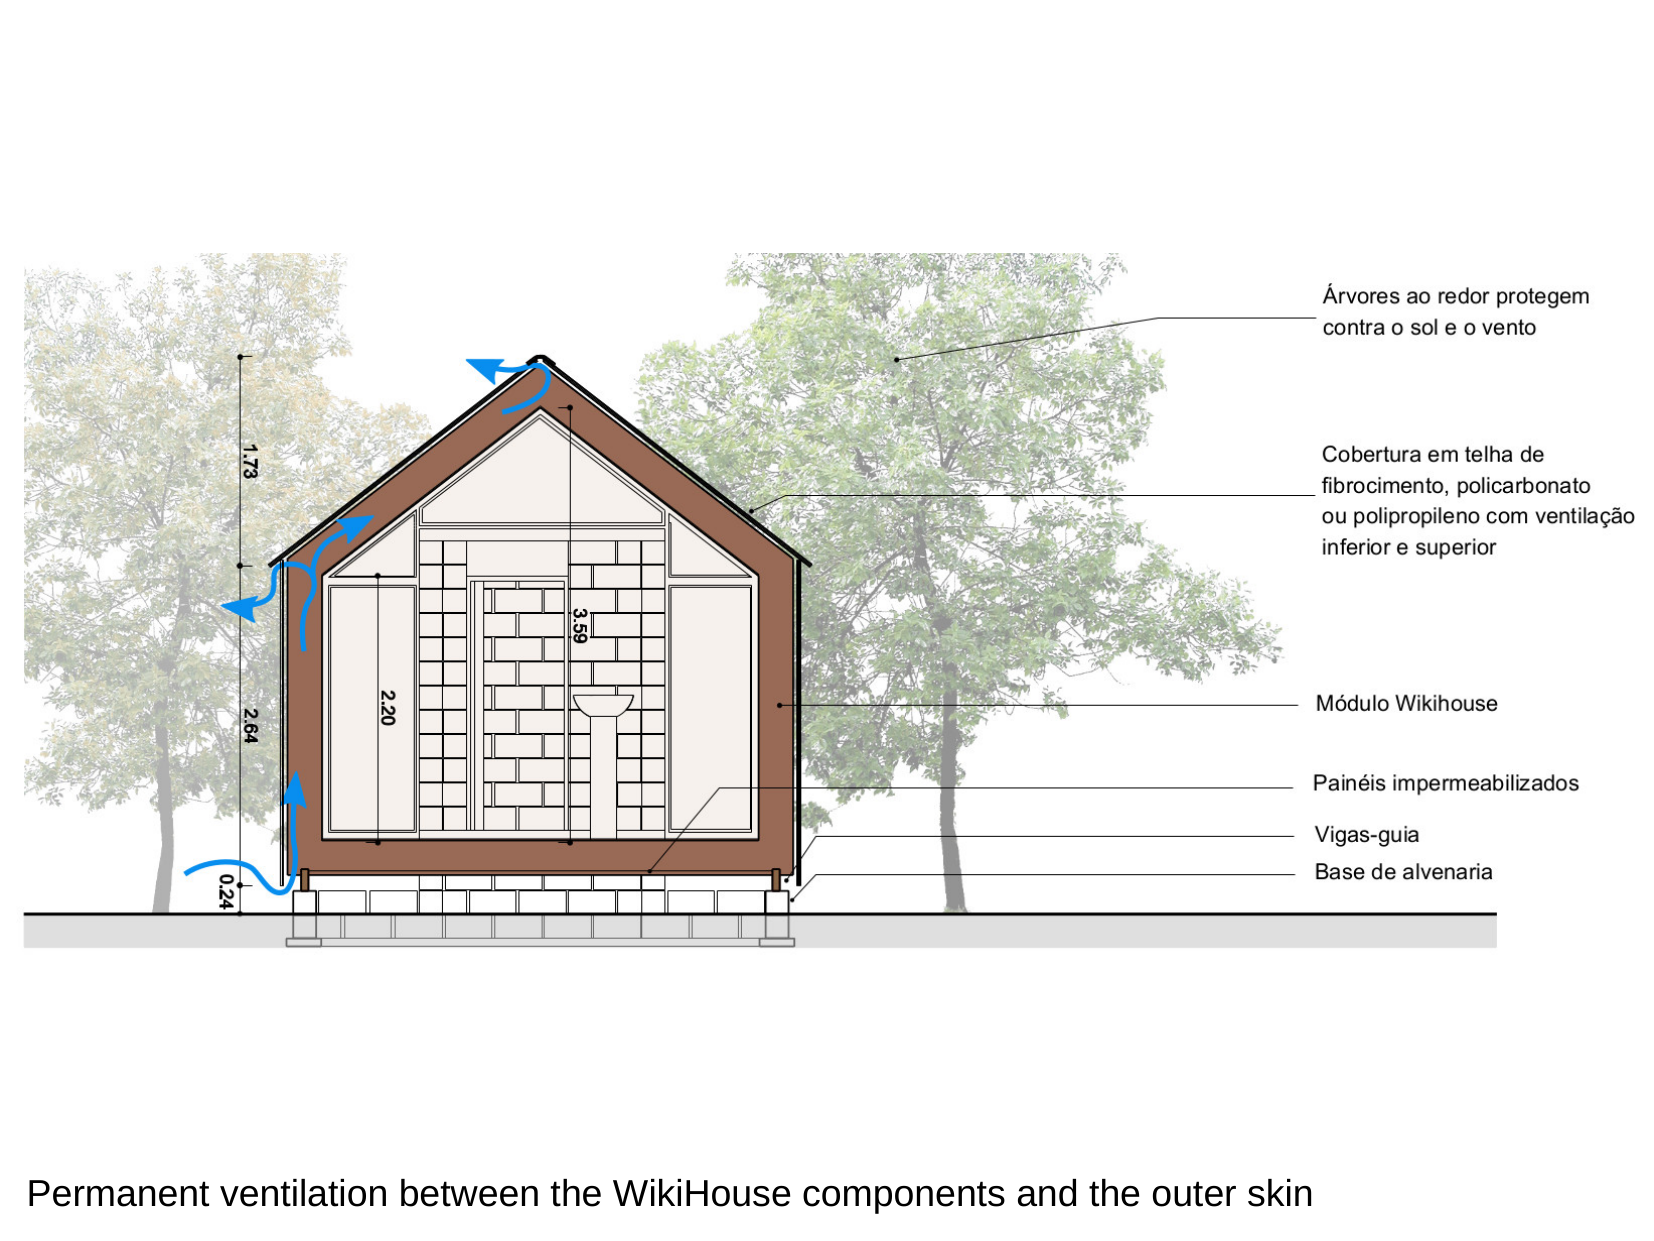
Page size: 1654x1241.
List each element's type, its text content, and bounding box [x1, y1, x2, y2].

text_box Permanent ventilation between the WikiHouse components and the outer skin [11, 1165, 1330, 1222]
picture [0, 253, 1654, 973]
